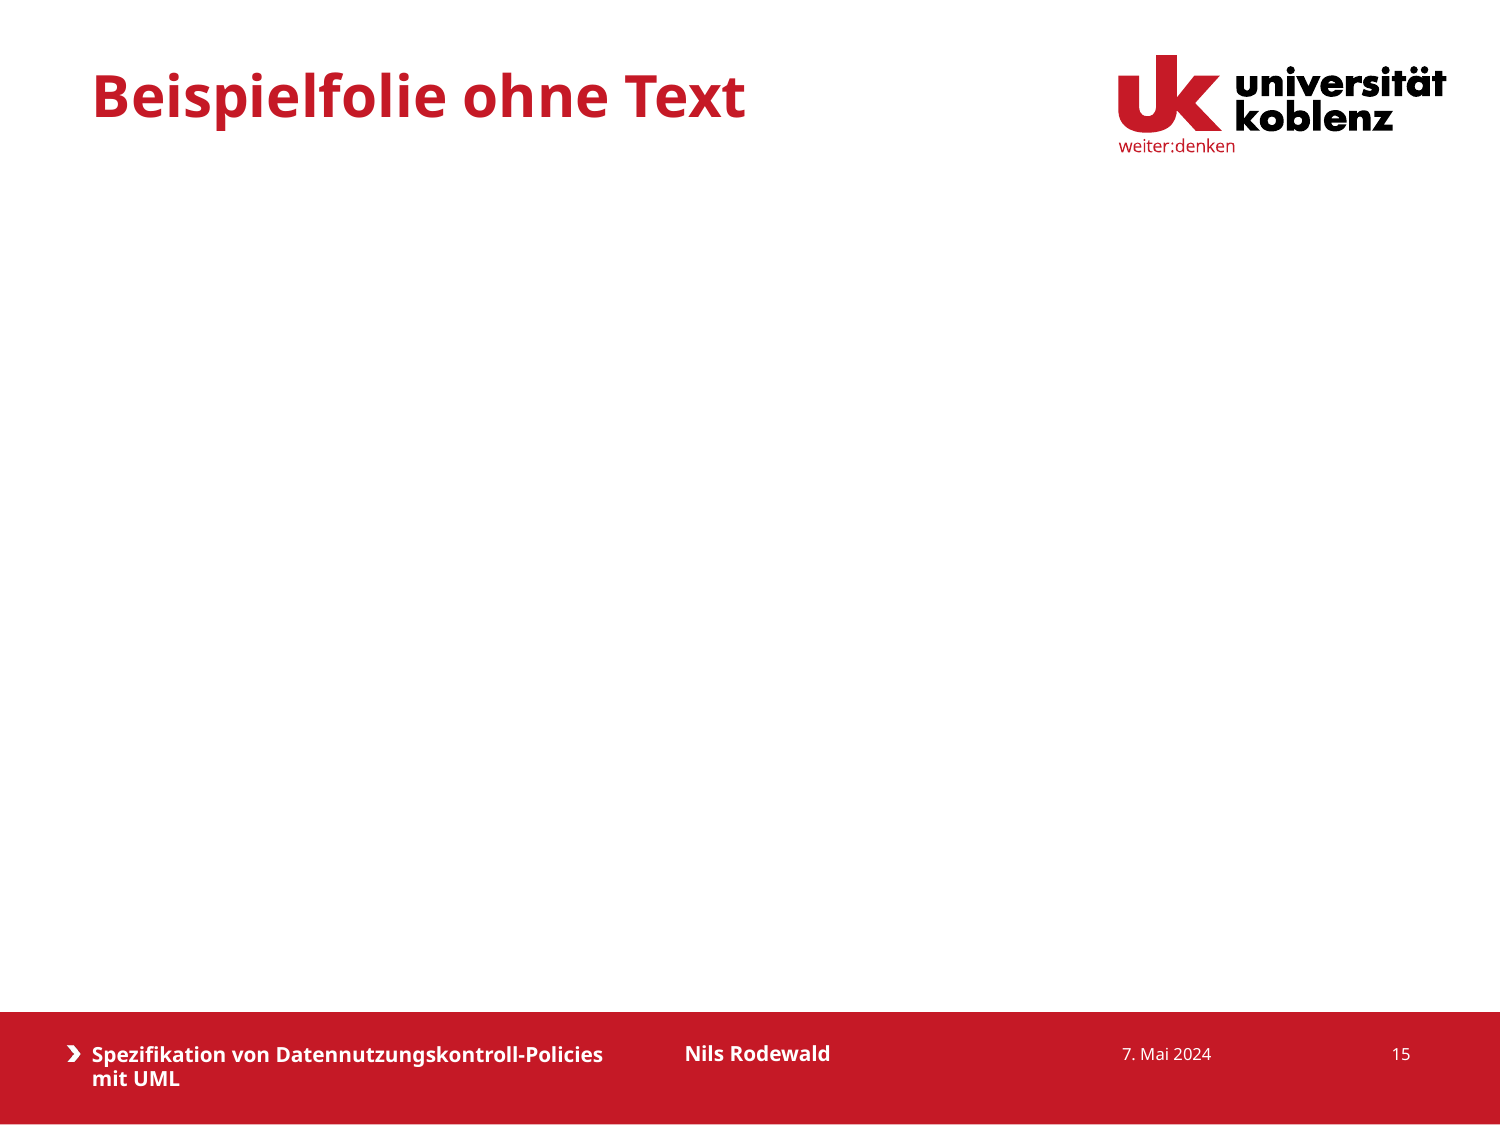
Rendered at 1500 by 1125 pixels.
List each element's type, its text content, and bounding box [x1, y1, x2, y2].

title Beispielfolie ohne Text [77, 59, 1371, 142]
